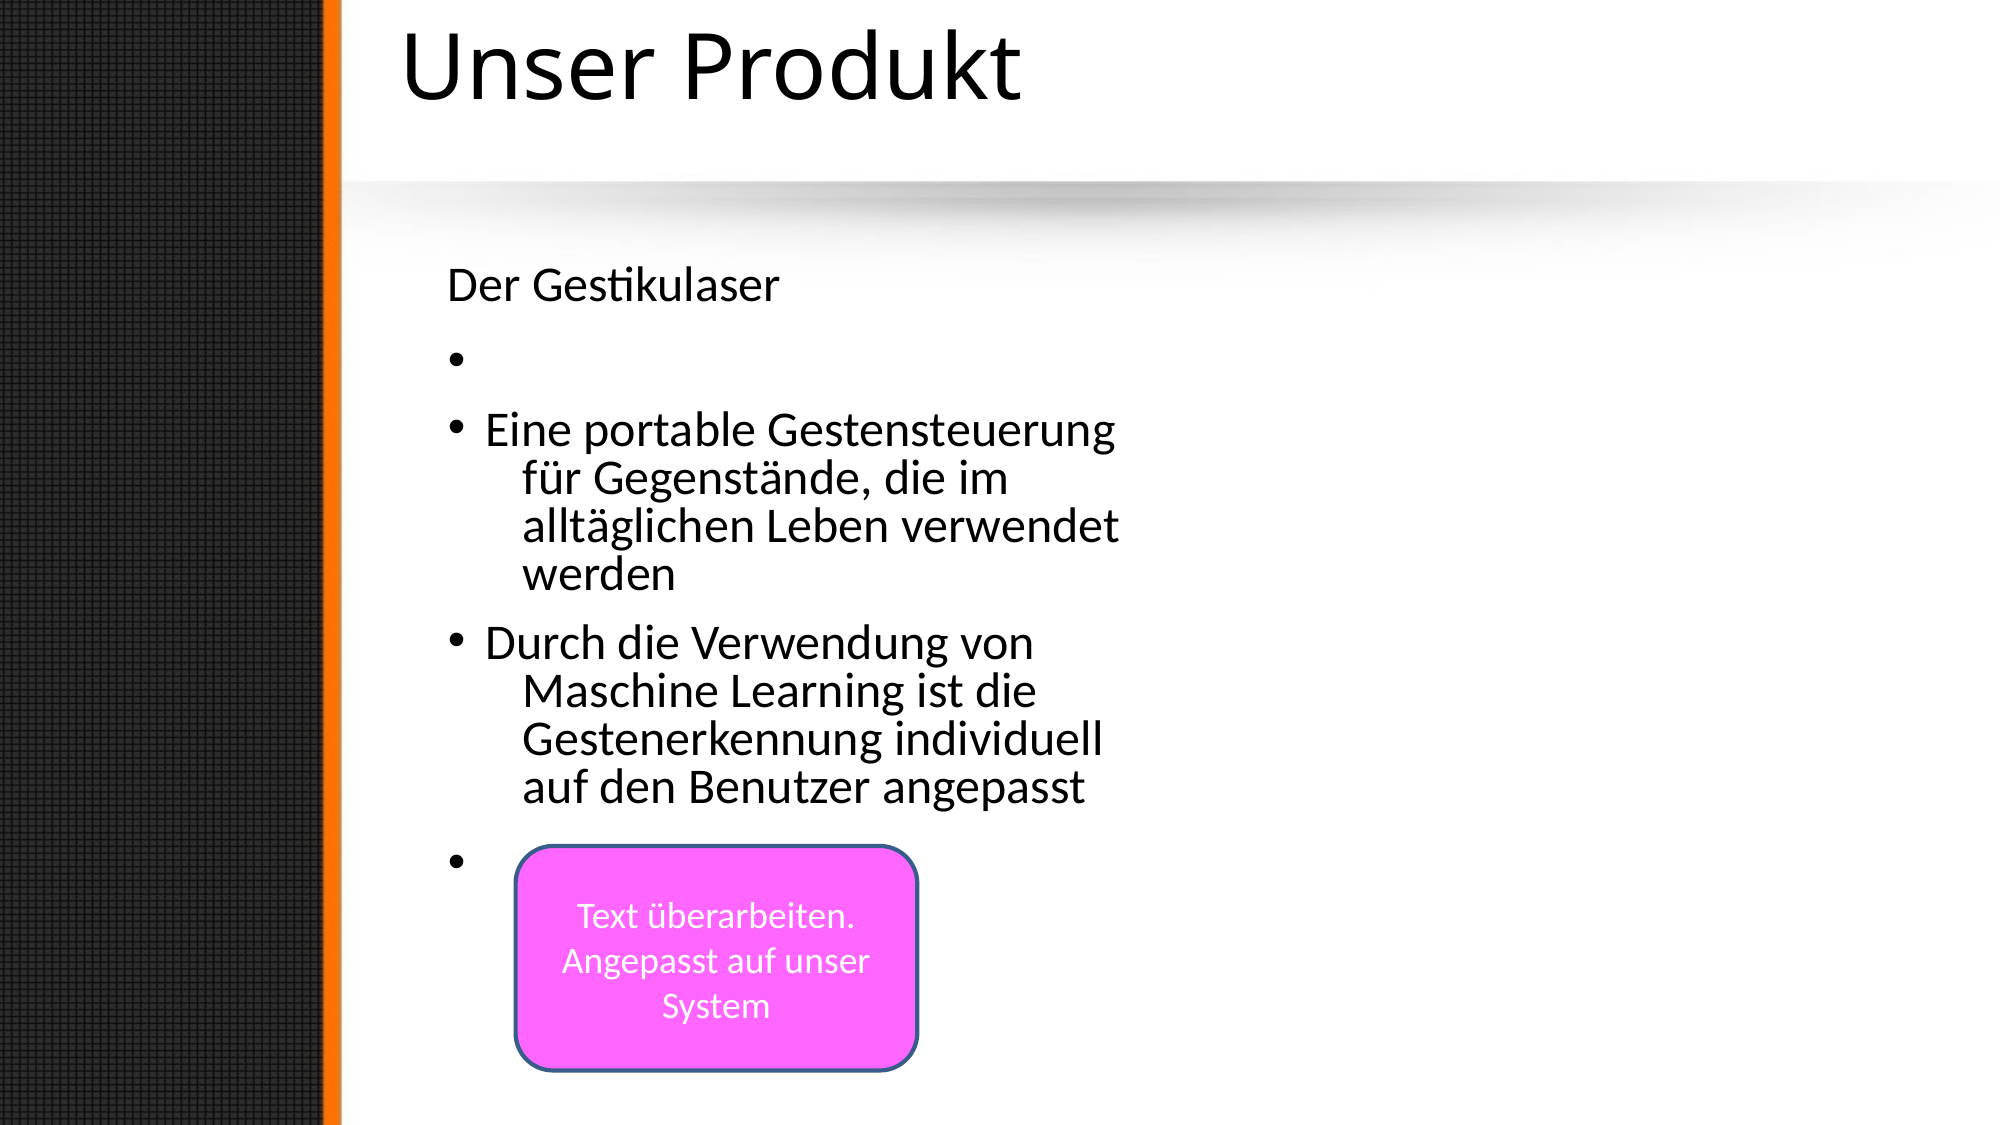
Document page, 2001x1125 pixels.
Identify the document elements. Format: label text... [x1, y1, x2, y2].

title Unser Produkt [384, 0, 2000, 179]
list Der Gestikulaser Eine portable Gestensteuerung für Gegenstände, die im alltäglichen Leben verwendet werden Durch die Verwendung von Maschine Learning ist die Gestenerkennung individuell auf den Benutzer angepasst [432, 255, 1153, 1040]
text_box Text überarbeiten. Angepasst auf unser System [515, 846, 918, 1071]
